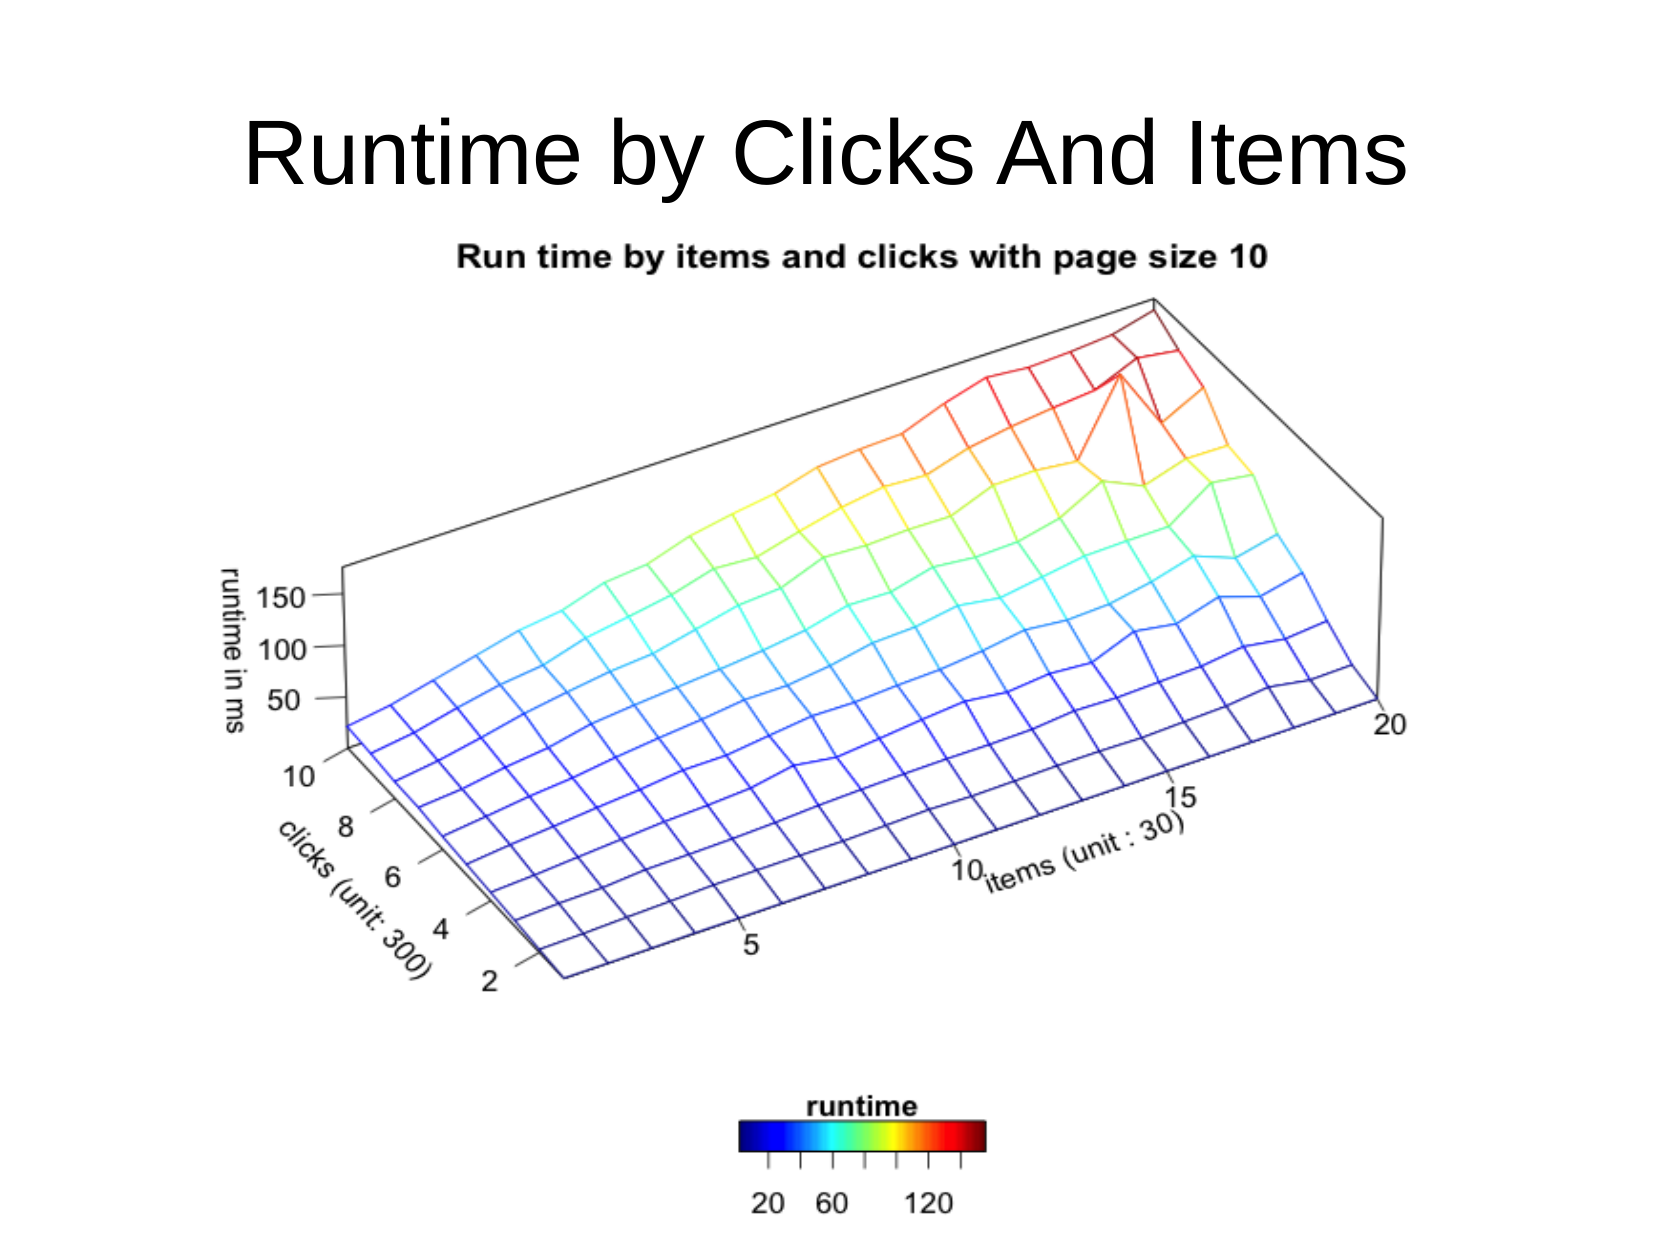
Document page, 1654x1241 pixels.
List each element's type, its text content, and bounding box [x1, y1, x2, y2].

picture [210, 230, 1516, 1236]
title Runtime by Clicks And Items [82, 49, 1571, 257]
